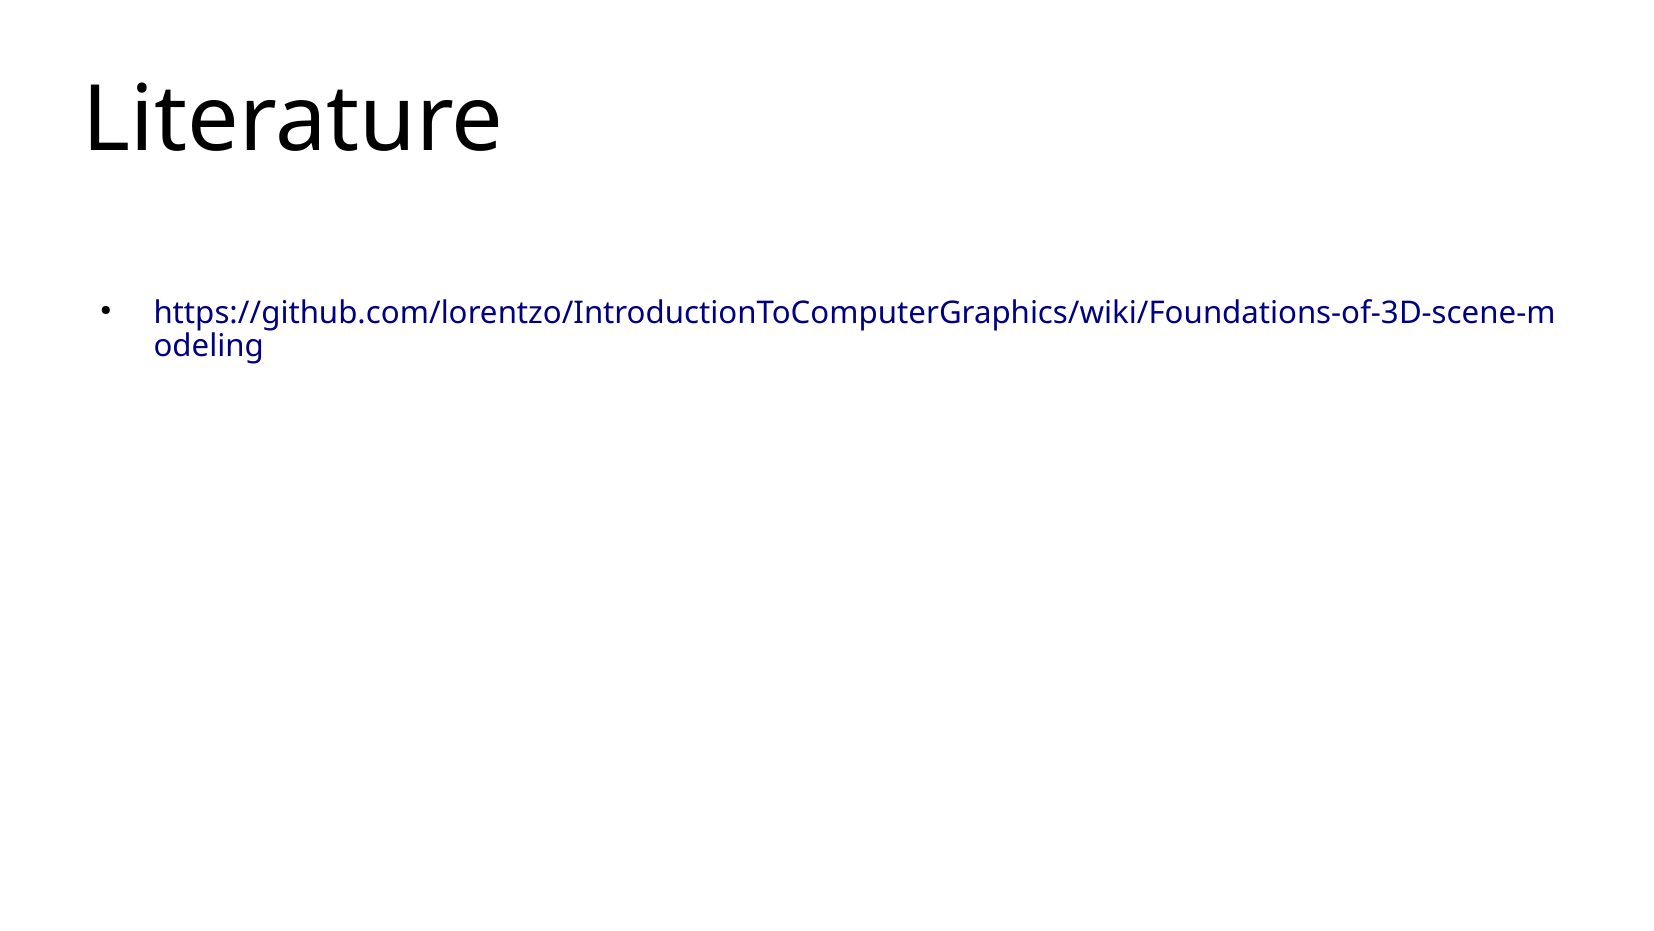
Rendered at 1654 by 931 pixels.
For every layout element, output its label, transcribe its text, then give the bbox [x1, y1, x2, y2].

title Literature [82, 37, 1571, 193]
list https://github.com/lorentzo/IntroductionToComputerGraphics/wiki/Foundations-of-3D-scene-modeling [82, 217, 1571, 758]
